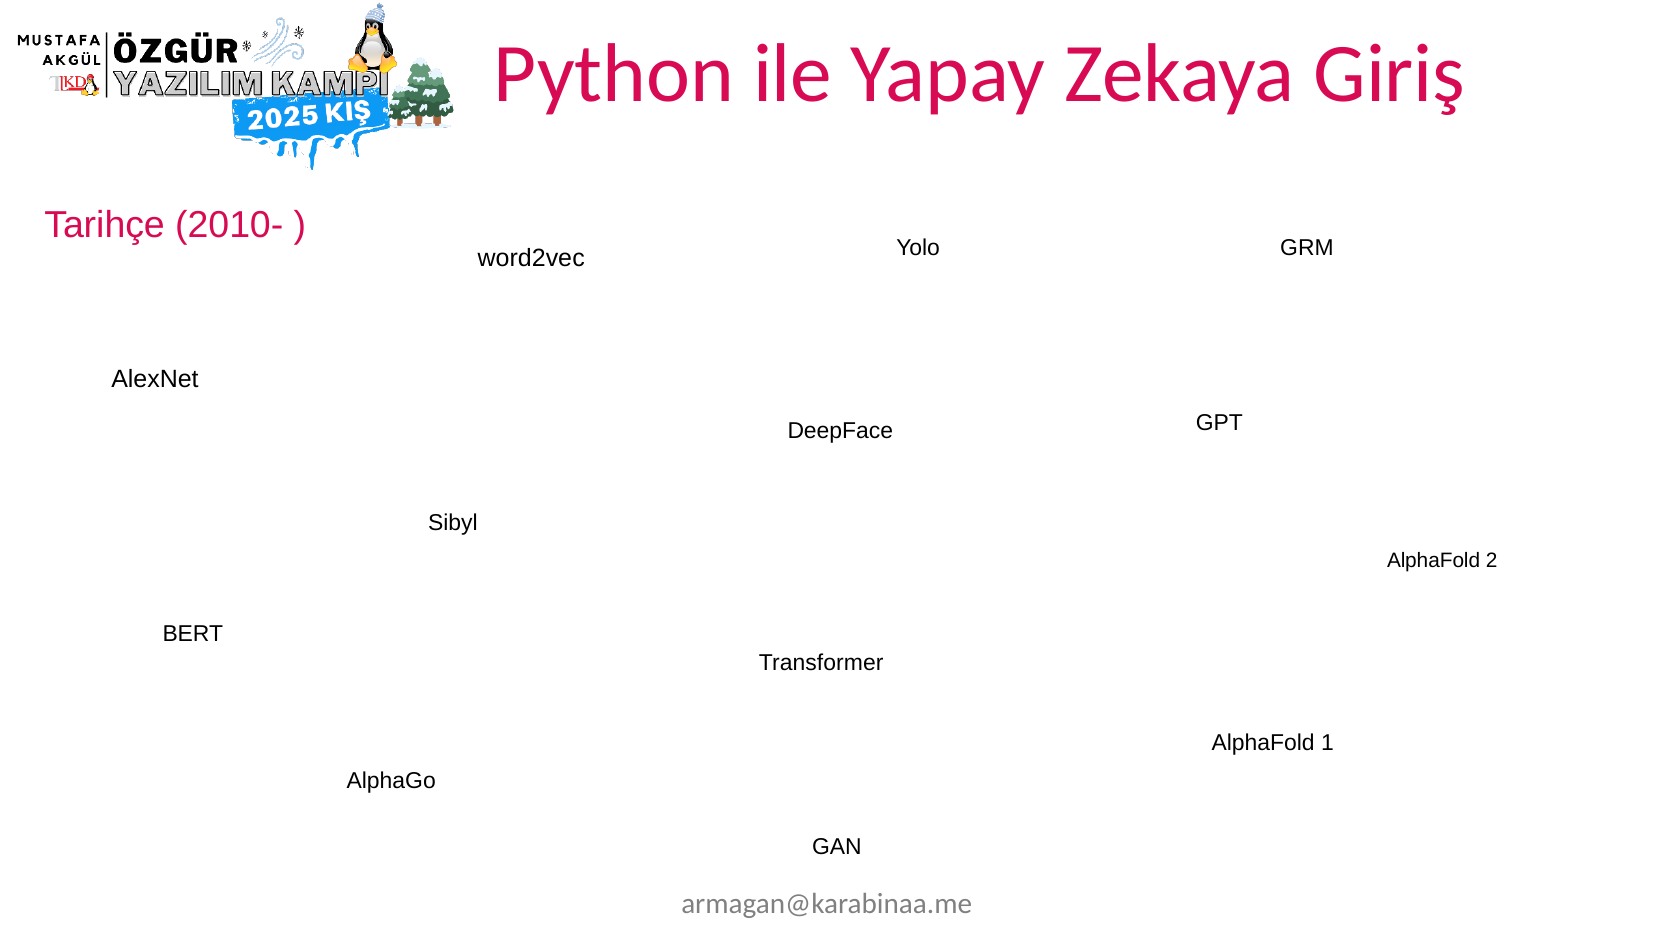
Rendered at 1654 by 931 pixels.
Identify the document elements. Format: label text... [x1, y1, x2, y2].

text_box GRM [1265, 227, 1418, 268]
text_box BERT [147, 613, 266, 680]
text_box DeepFace [772, 410, 975, 477]
text_box Yolo [881, 227, 1034, 268]
text_box armagan@karabinaa.me [0, 877, 1654, 928]
text_box Tarihçe (2010- ) [29, 196, 516, 296]
text_box word2vec [462, 236, 680, 303]
text_box AlphaGo [331, 760, 591, 827]
text_box GAN [797, 826, 886, 868]
picture [0, 0, 463, 177]
text_box AlexNet [96, 357, 266, 429]
text_box Sibyl [413, 501, 494, 543]
text_box Transformer [744, 642, 975, 709]
text_box AlphaFold 1 [1196, 722, 1447, 789]
text_box GPT [1181, 402, 1333, 443]
text_box AlphaFold 2 [1372, 540, 1525, 580]
text_box Python ile Yapay Zekaya Giriş [478, 10, 1654, 126]
